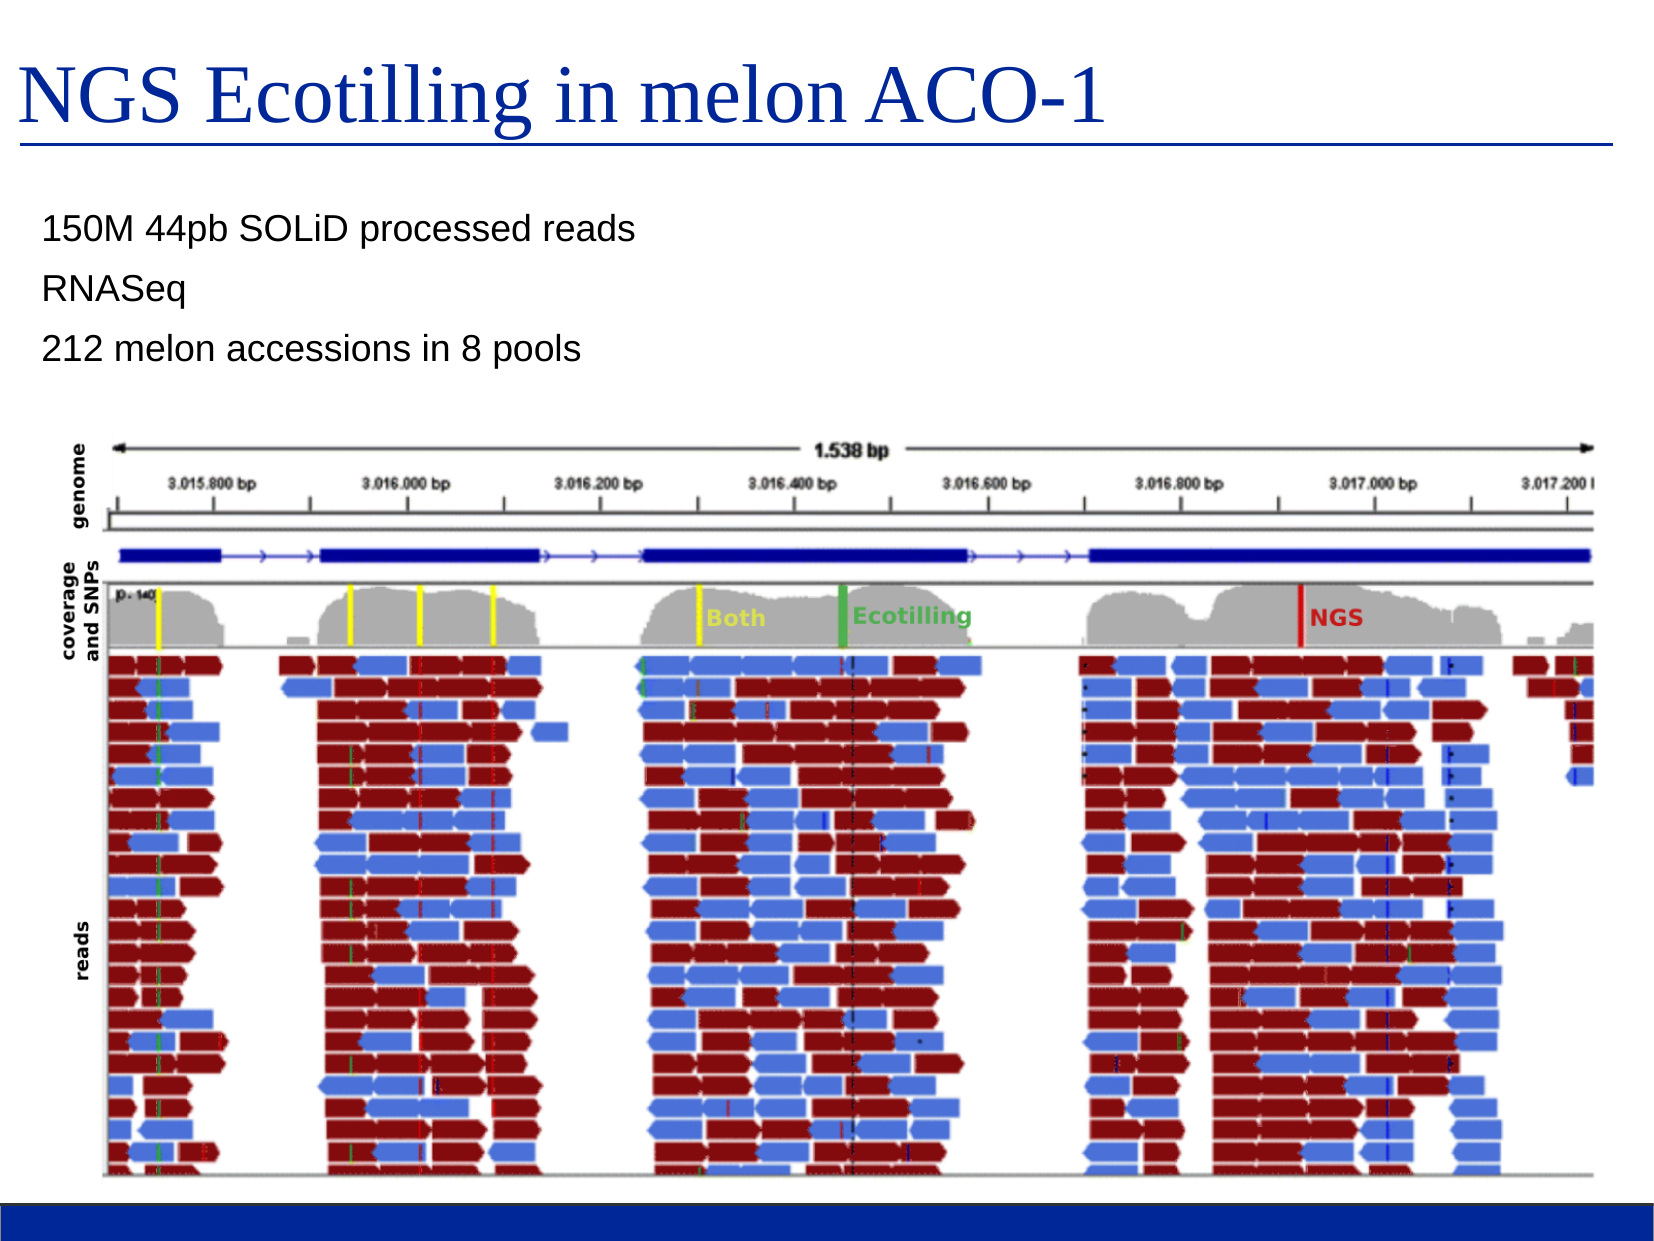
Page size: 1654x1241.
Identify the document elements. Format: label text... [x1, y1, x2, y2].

picture [55, 424, 1602, 1192]
list 150M 44pb SOLiD processed reads RNASeq 212 melon accessions in 8 pools [41, 207, 1530, 598]
title NGS Ecotilling in melon ACO-1 [17, 0, 1589, 198]
